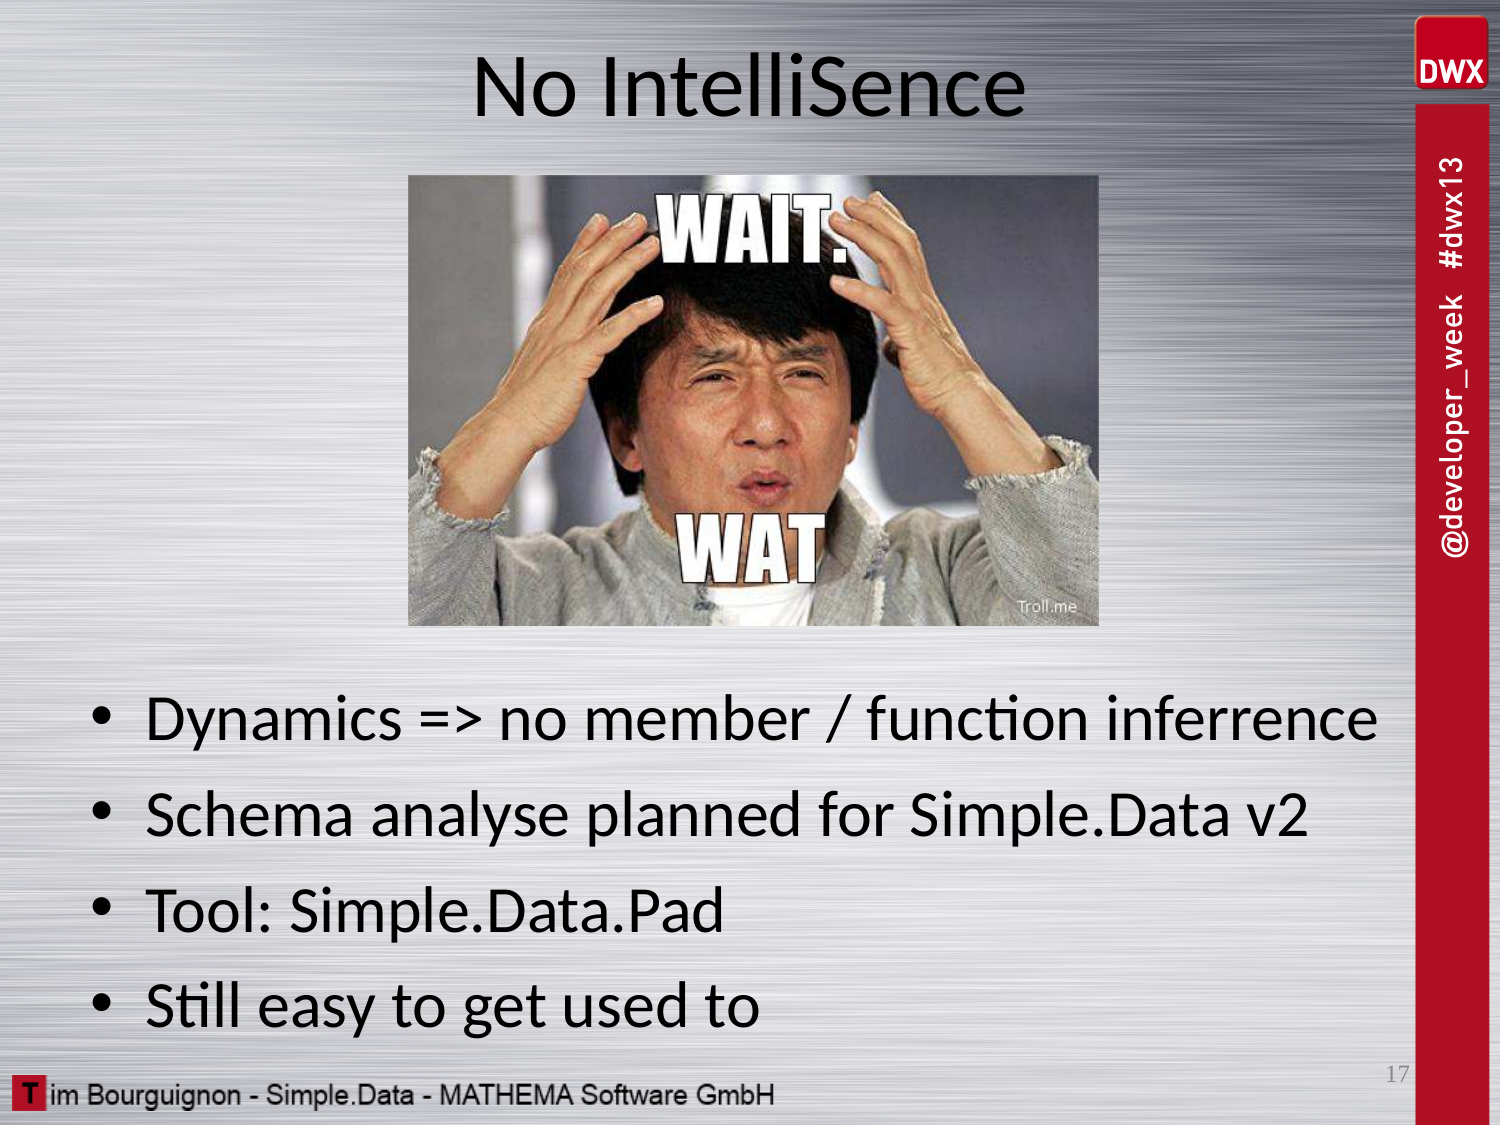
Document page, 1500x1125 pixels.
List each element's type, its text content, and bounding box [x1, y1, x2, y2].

picture [0, 0, 1500, 1125]
list Dynamics => no member / function inferrence Schema analyse planned for Simple.Data v2 Tool: Simple.Data.Pad Still easy to get used to [75, 667, 1426, 1053]
title No IntelliSence [75, 0, 1426, 174]
